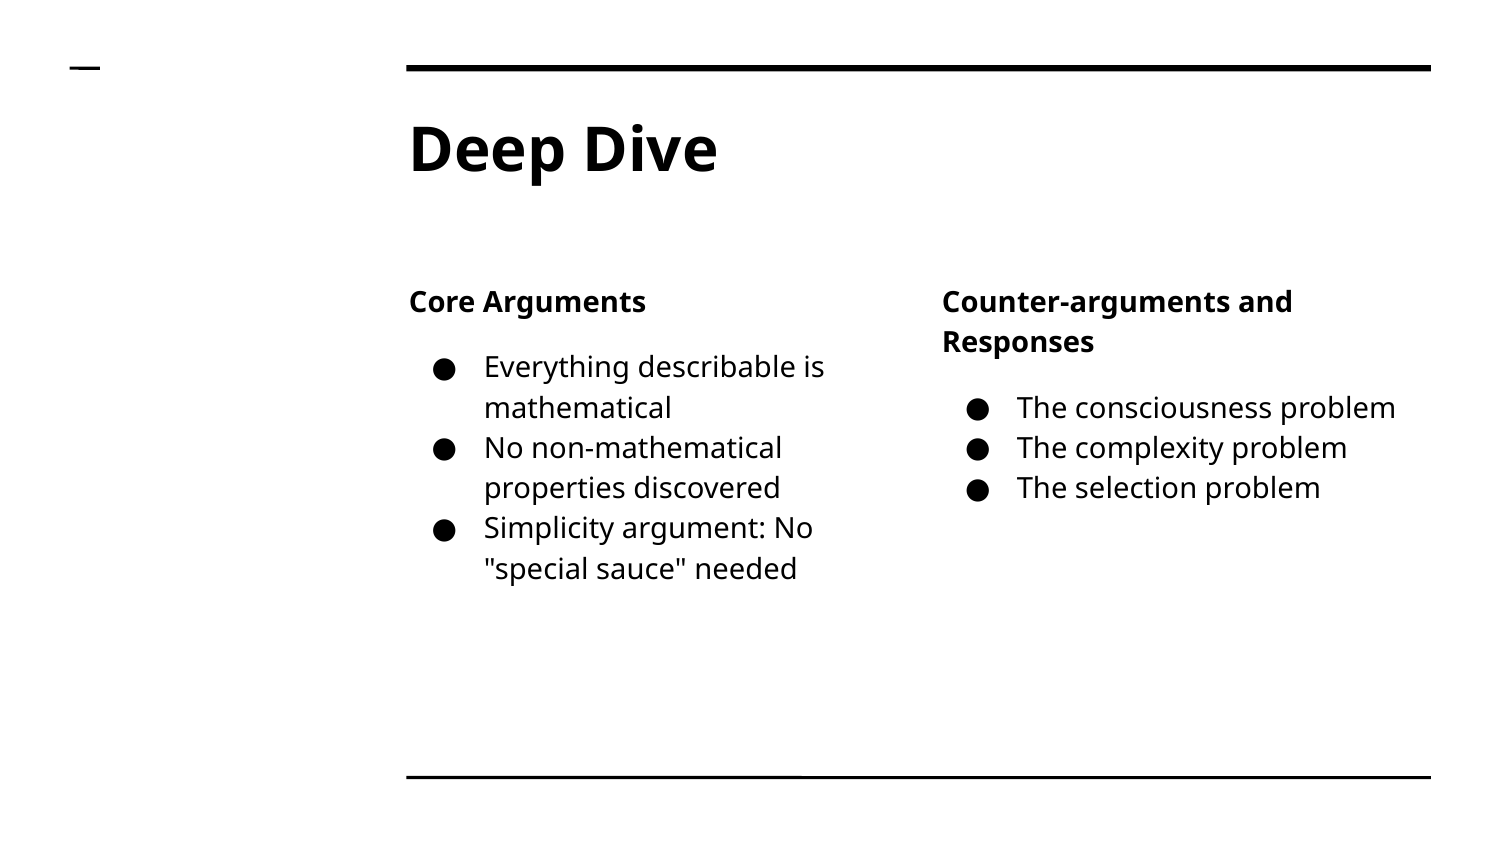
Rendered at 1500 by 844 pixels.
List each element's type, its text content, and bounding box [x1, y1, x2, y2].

list Counter-arguments and Responses The consciousness problem The complexity problem The selection problem [926, 262, 1431, 756]
title Deep Dive [393, 94, 1431, 199]
list Core Arguments Everything describable is mathematical No non-mathematical properties discovered Simplicity argument: No "special sauce" needed [393, 262, 898, 756]
